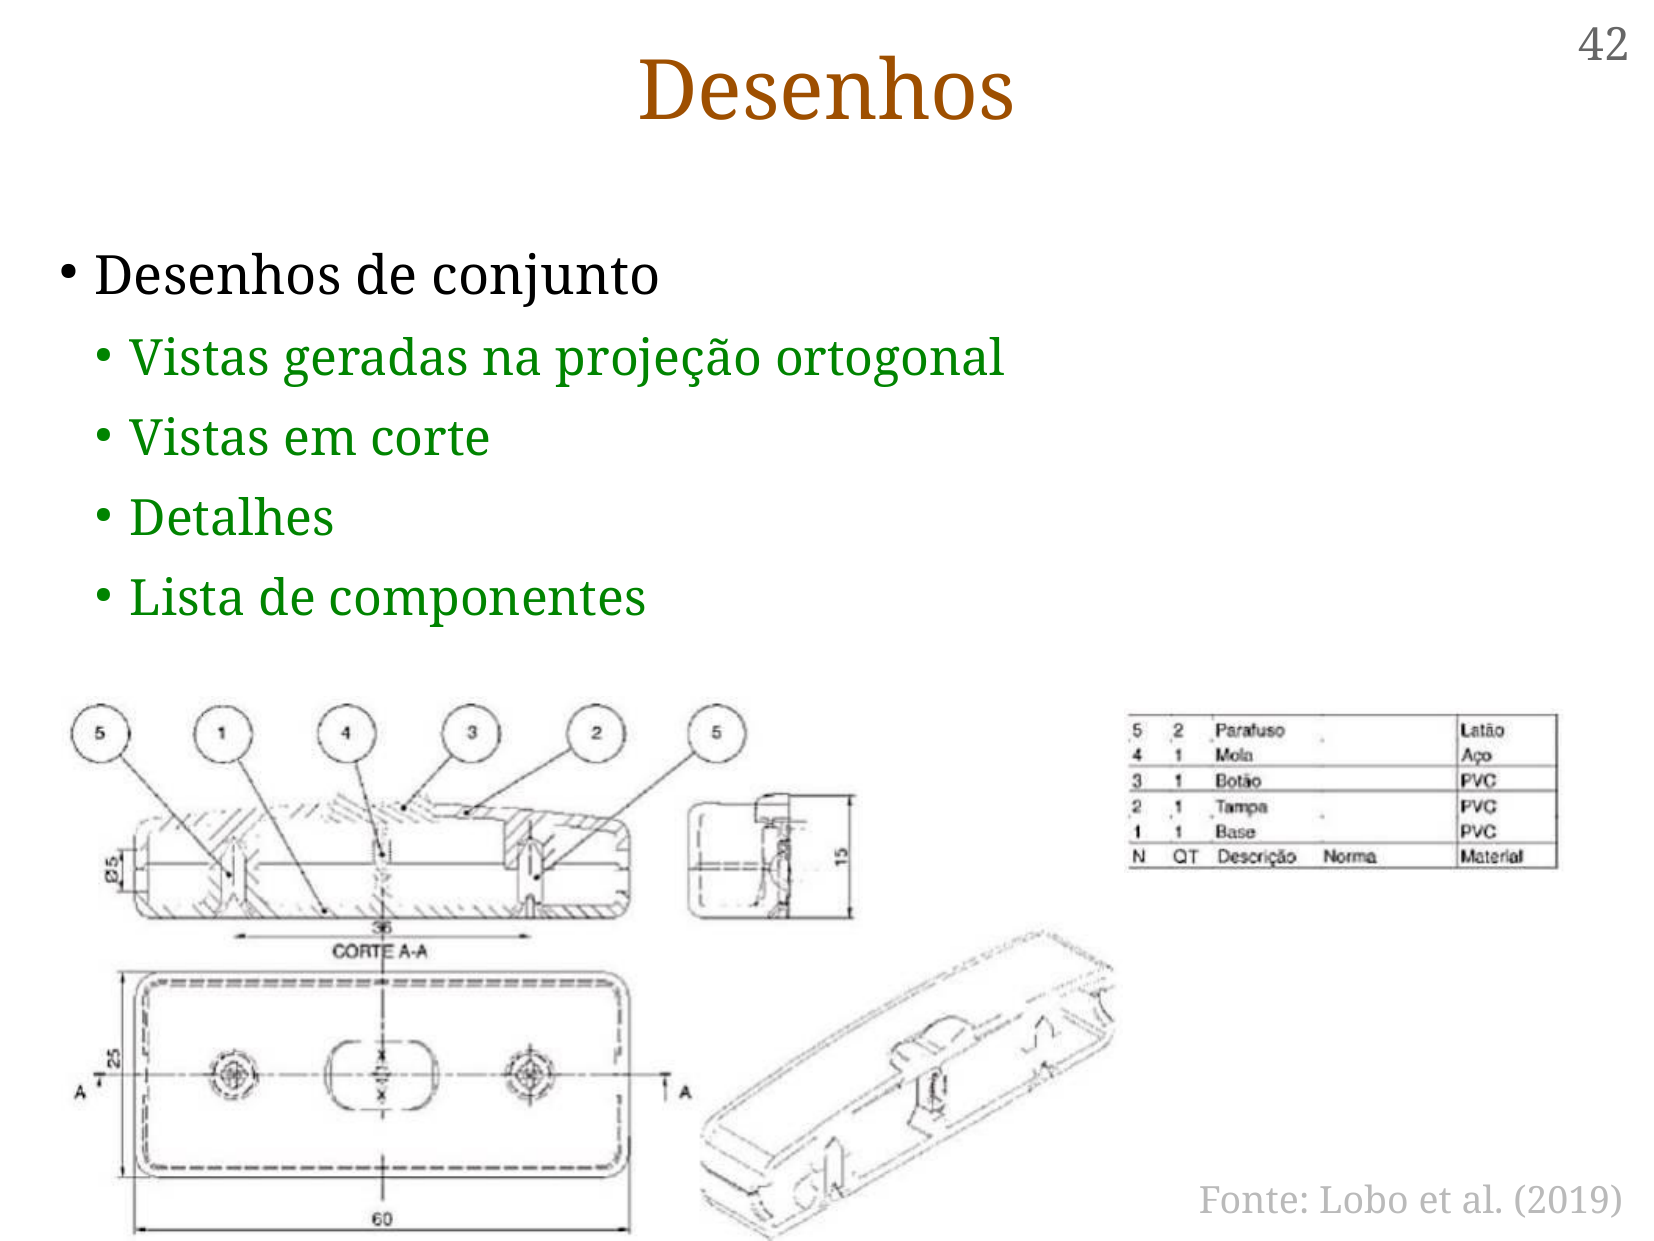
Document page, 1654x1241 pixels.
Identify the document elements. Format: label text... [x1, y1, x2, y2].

title Desenhos [59, 29, 1595, 148]
text_box Fonte: Lobo et al. (2019) [1184, 1166, 1639, 1233]
list Desenhos de conjunto Vistas geradas na projeção ortogonal Vistas em corte Detalhes Lista de componentes [59, 236, 1595, 1211]
picture [61, 696, 1123, 1241]
picture [1124, 708, 1565, 873]
